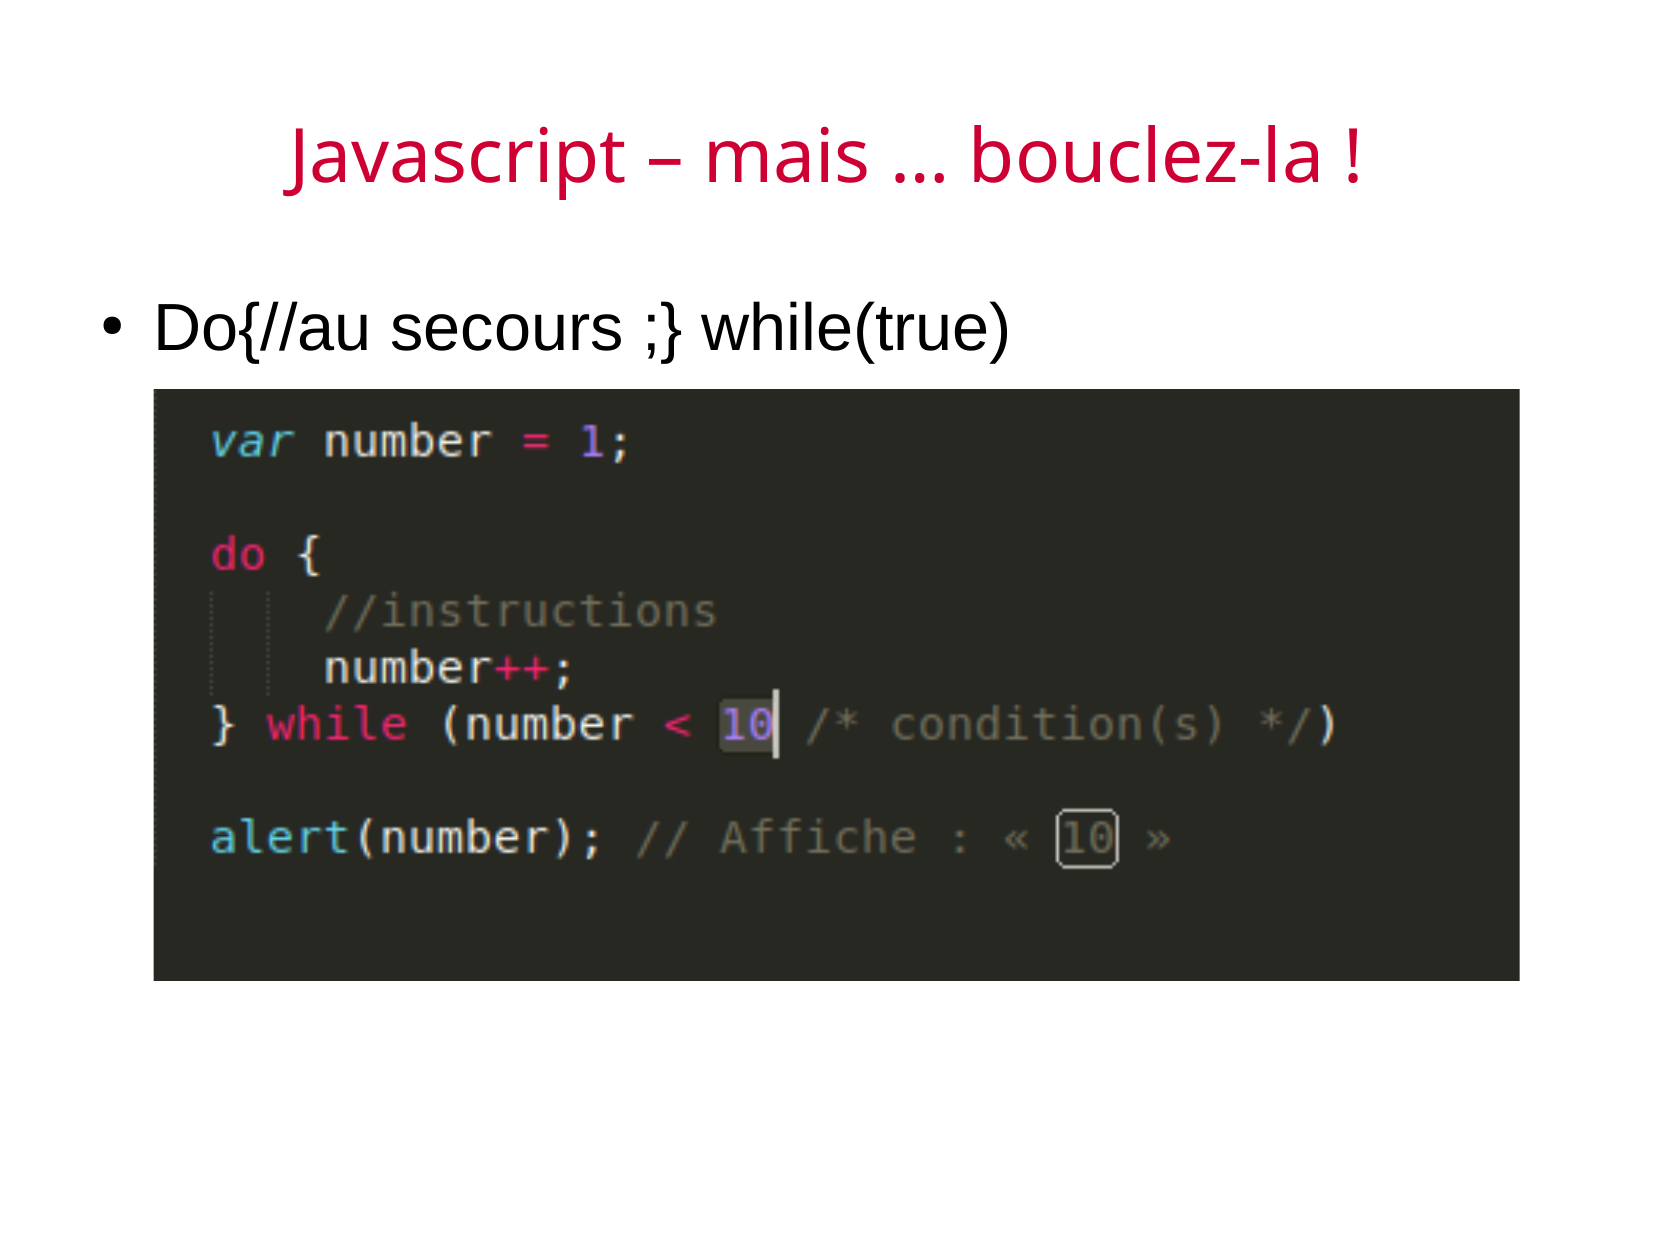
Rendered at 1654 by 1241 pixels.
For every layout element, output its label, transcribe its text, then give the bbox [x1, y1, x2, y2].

title Javascript – mais … bouclez-la ! [82, 49, 1571, 257]
list Do{//au secours ;} while(true) [82, 290, 1571, 1010]
picture [153, 389, 1520, 981]
